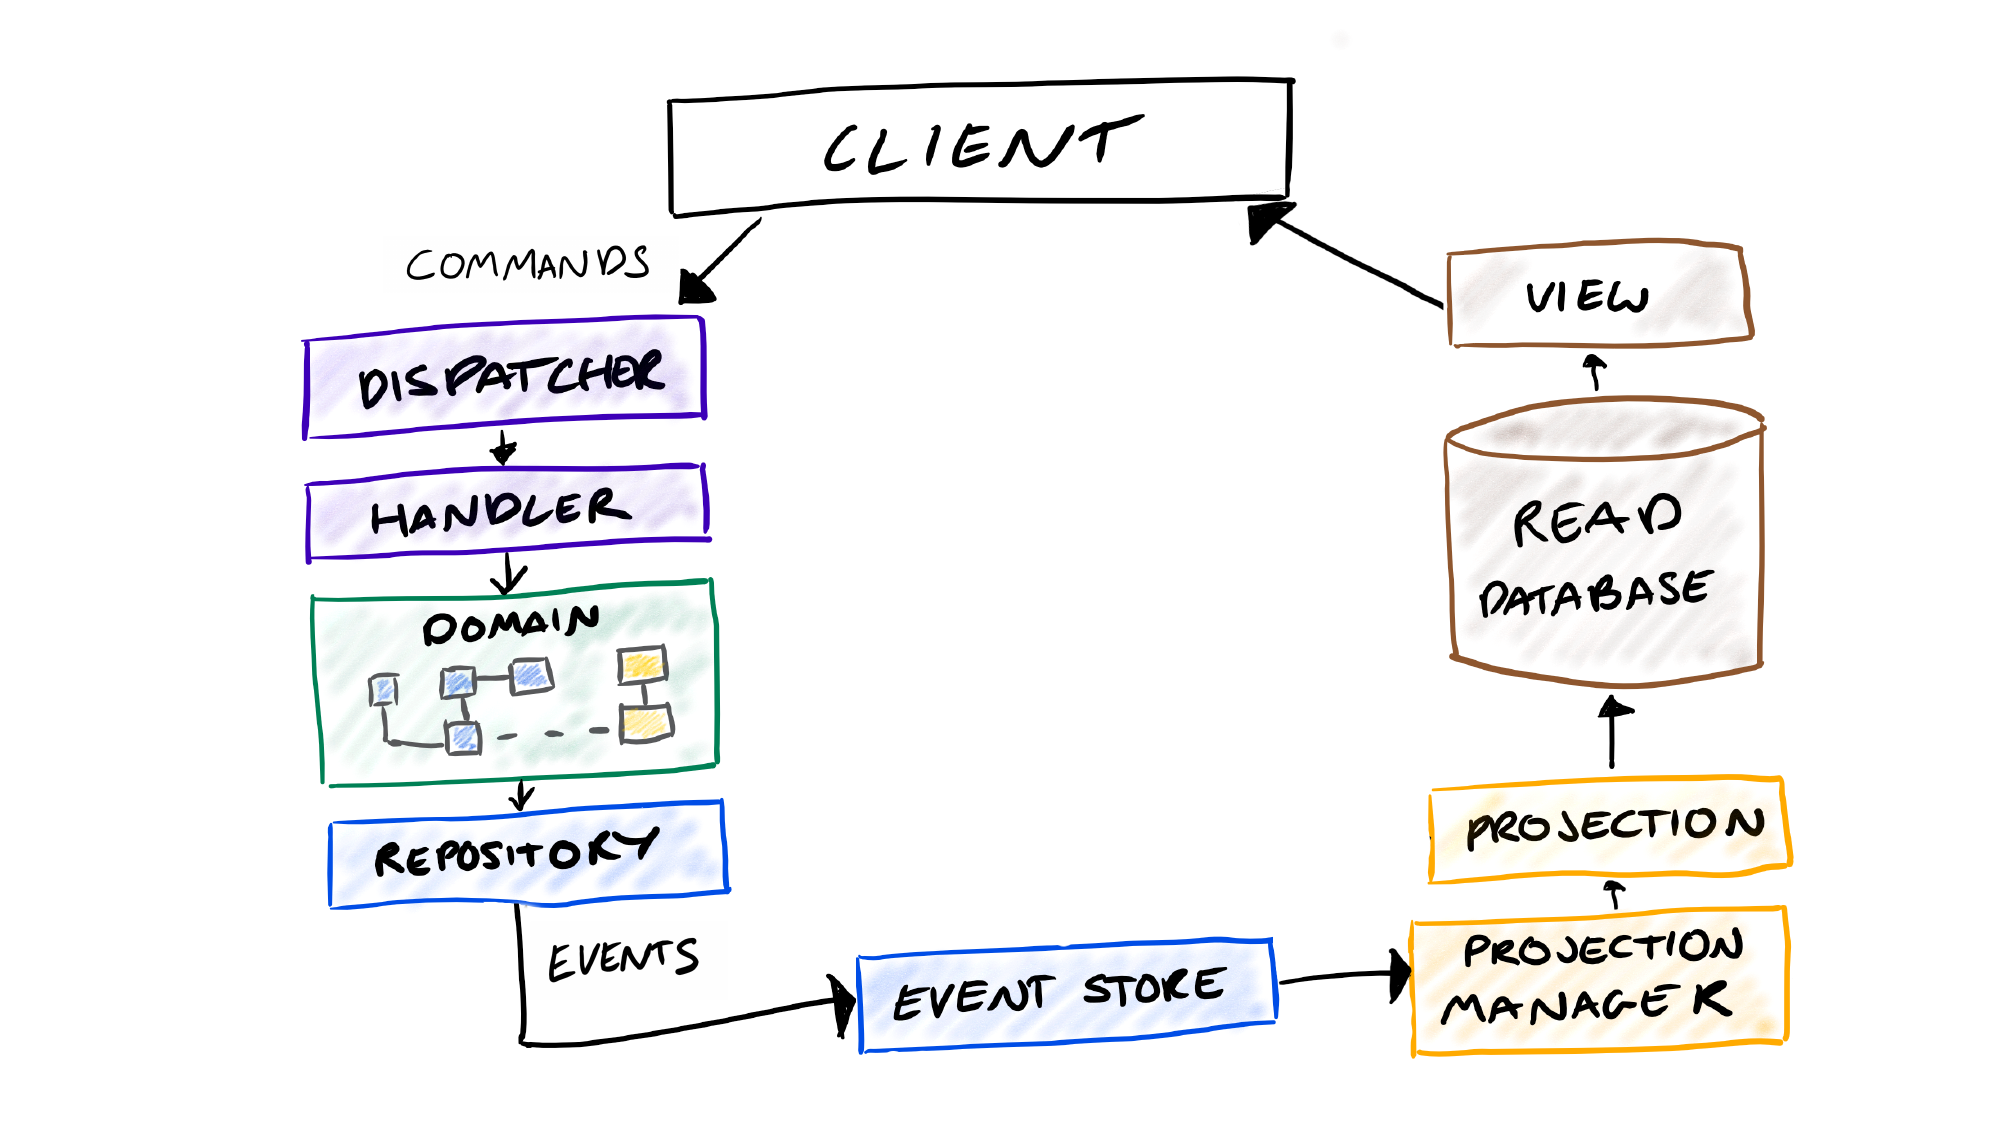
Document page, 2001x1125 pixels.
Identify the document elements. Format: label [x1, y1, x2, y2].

picture [156, 0, 1844, 1125]
